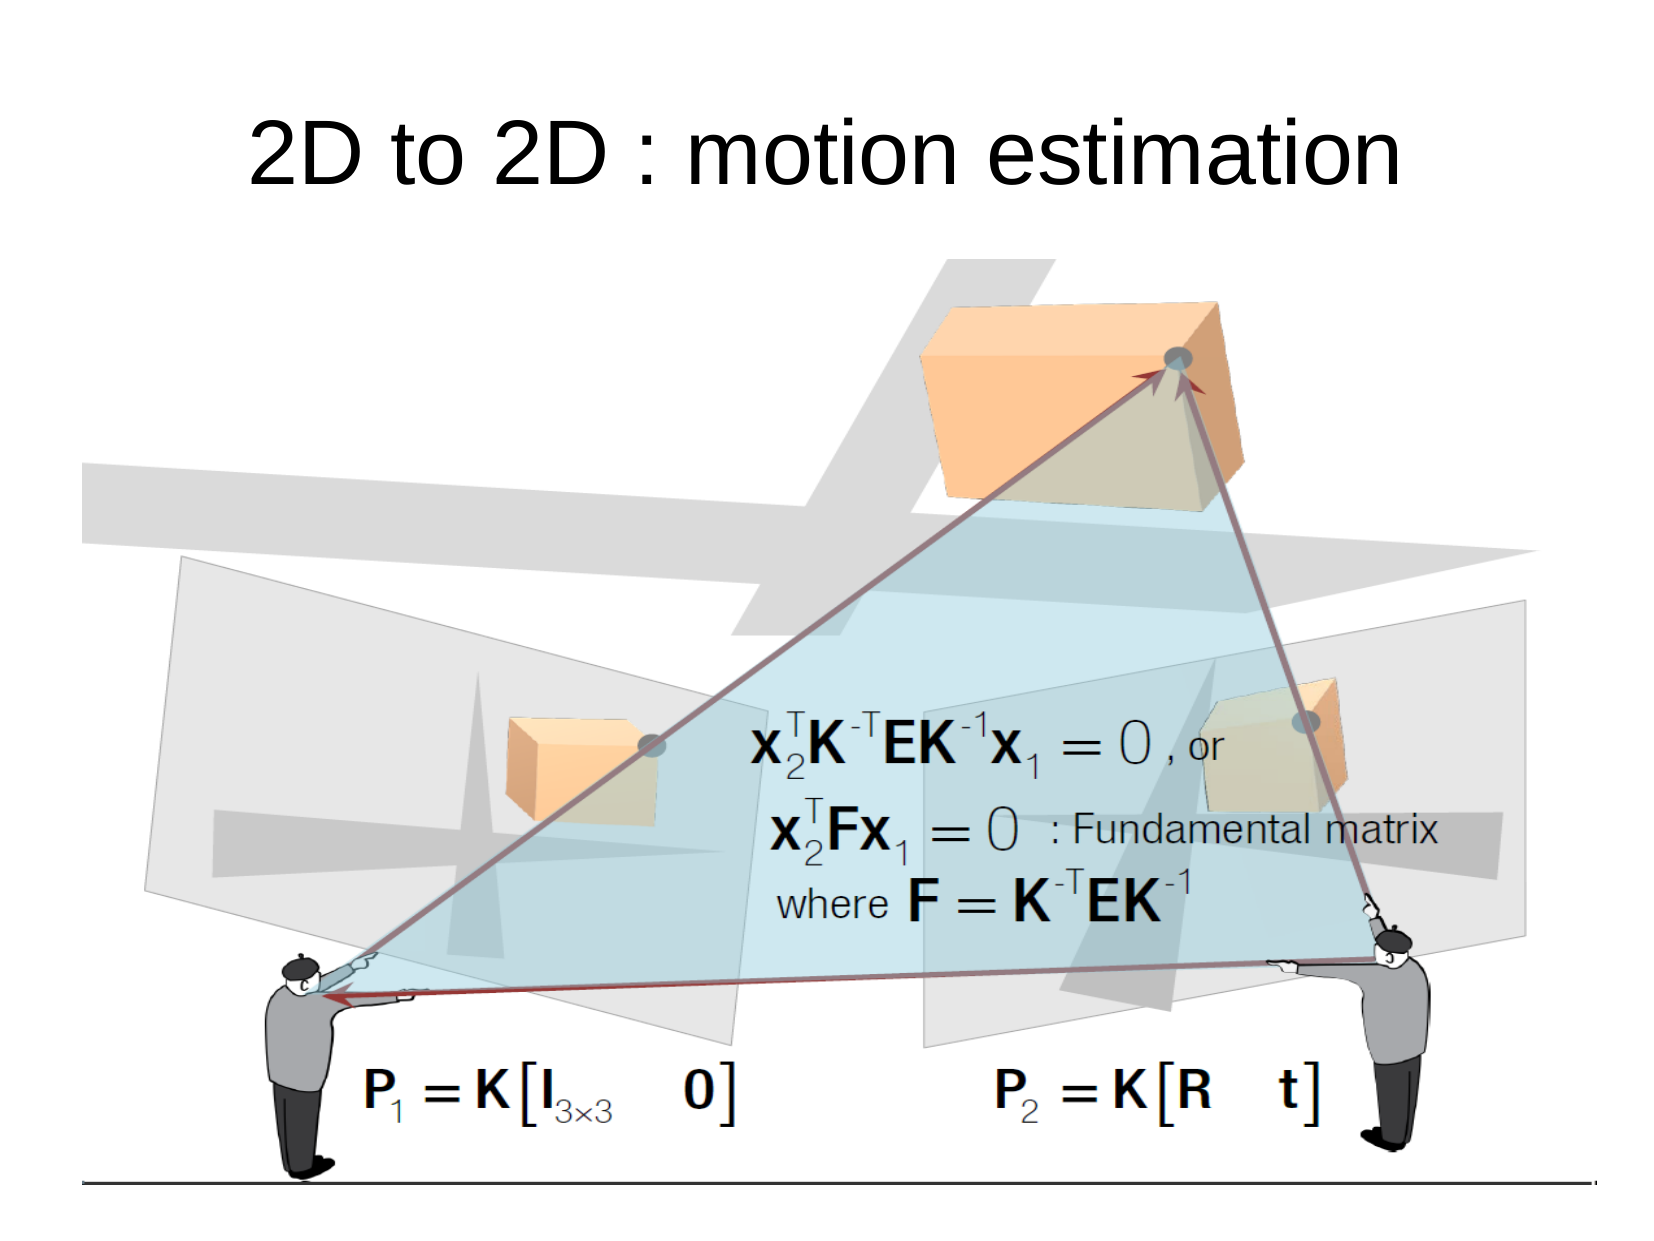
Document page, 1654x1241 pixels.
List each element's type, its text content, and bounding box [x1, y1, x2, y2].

picture [82, 259, 1597, 1185]
title 2D to 2D : motion estimation [82, 49, 1571, 257]
